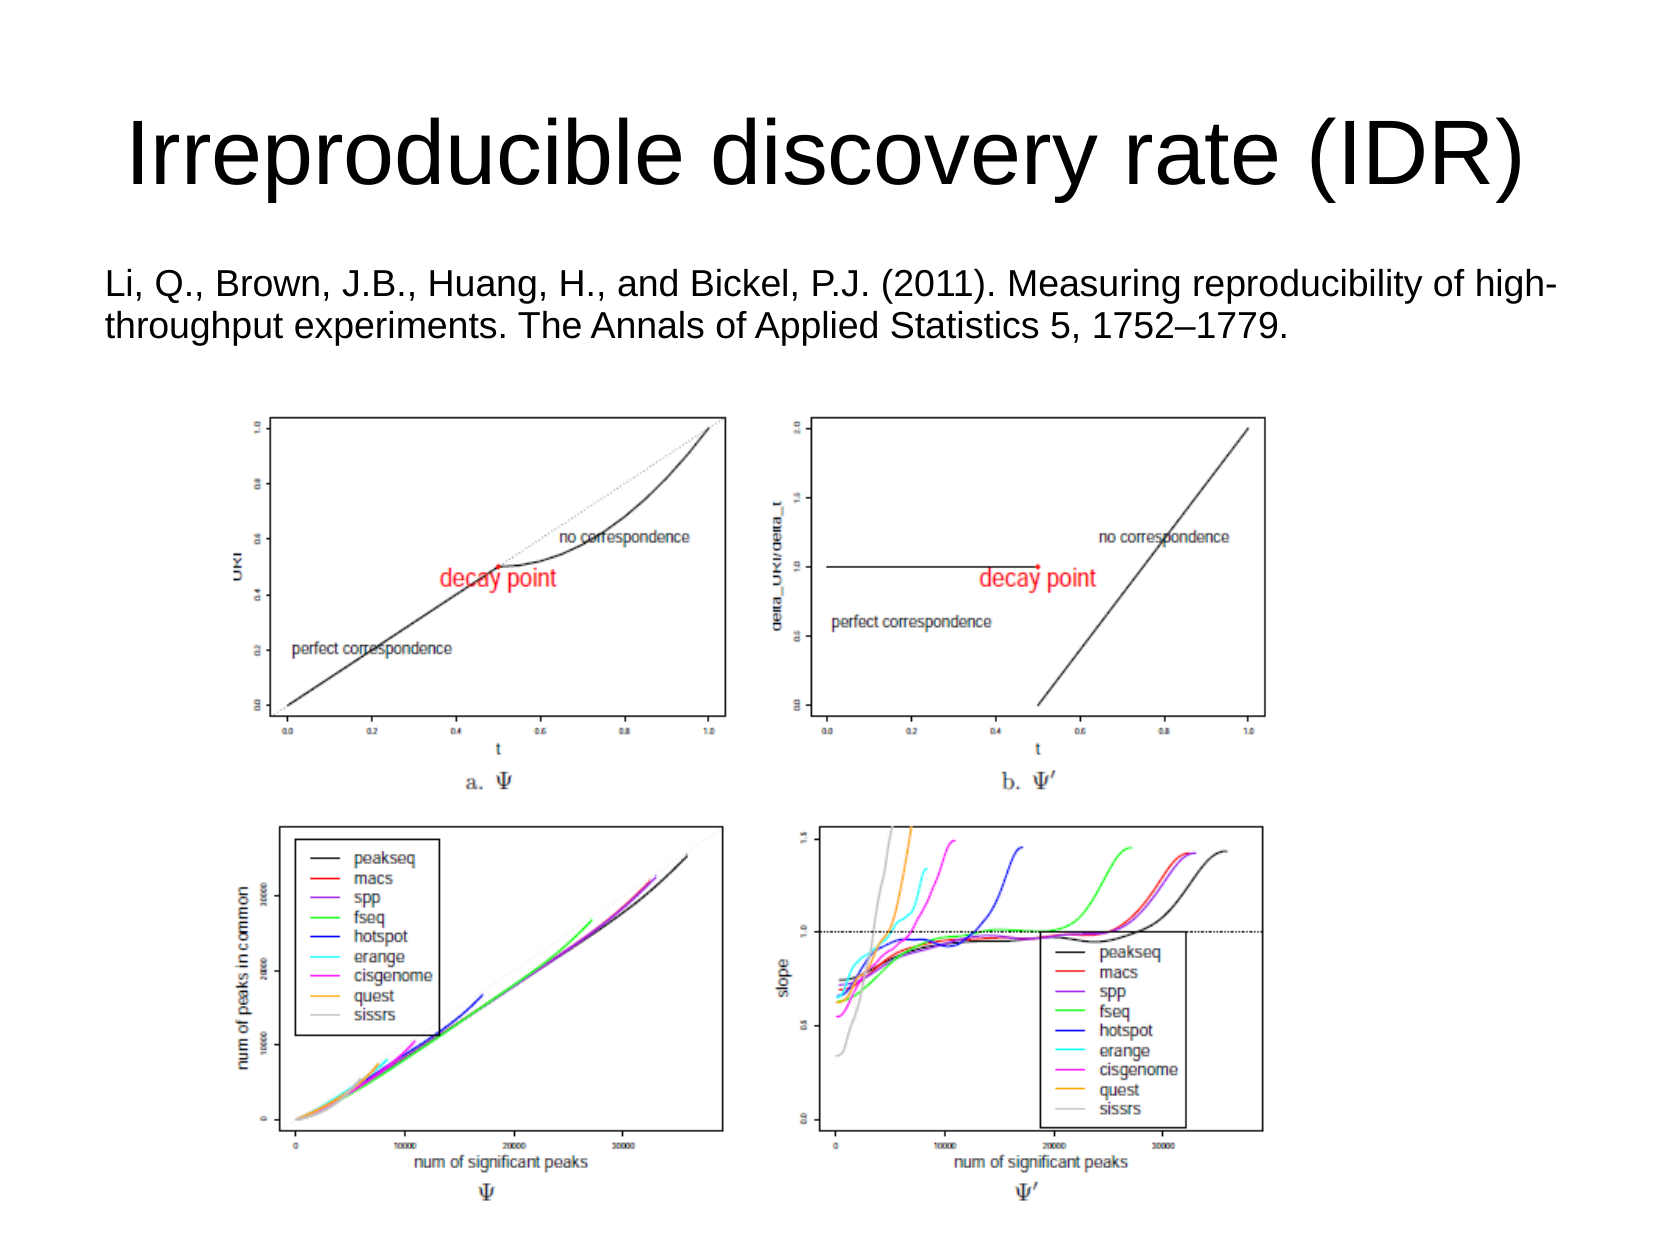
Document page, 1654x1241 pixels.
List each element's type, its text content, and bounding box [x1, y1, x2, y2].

text_box Li, Q., Brown, J.B., Huang, H., and Bickel, P.J. (2011). Measuring reproducibility of high-throughput experiments. The Annals of Applied Statistics 5, 1752–1779. [90, 255, 1587, 354]
picture [204, 389, 1306, 1216]
title Irreproducible discovery rate (IDR) [82, 49, 1571, 257]
